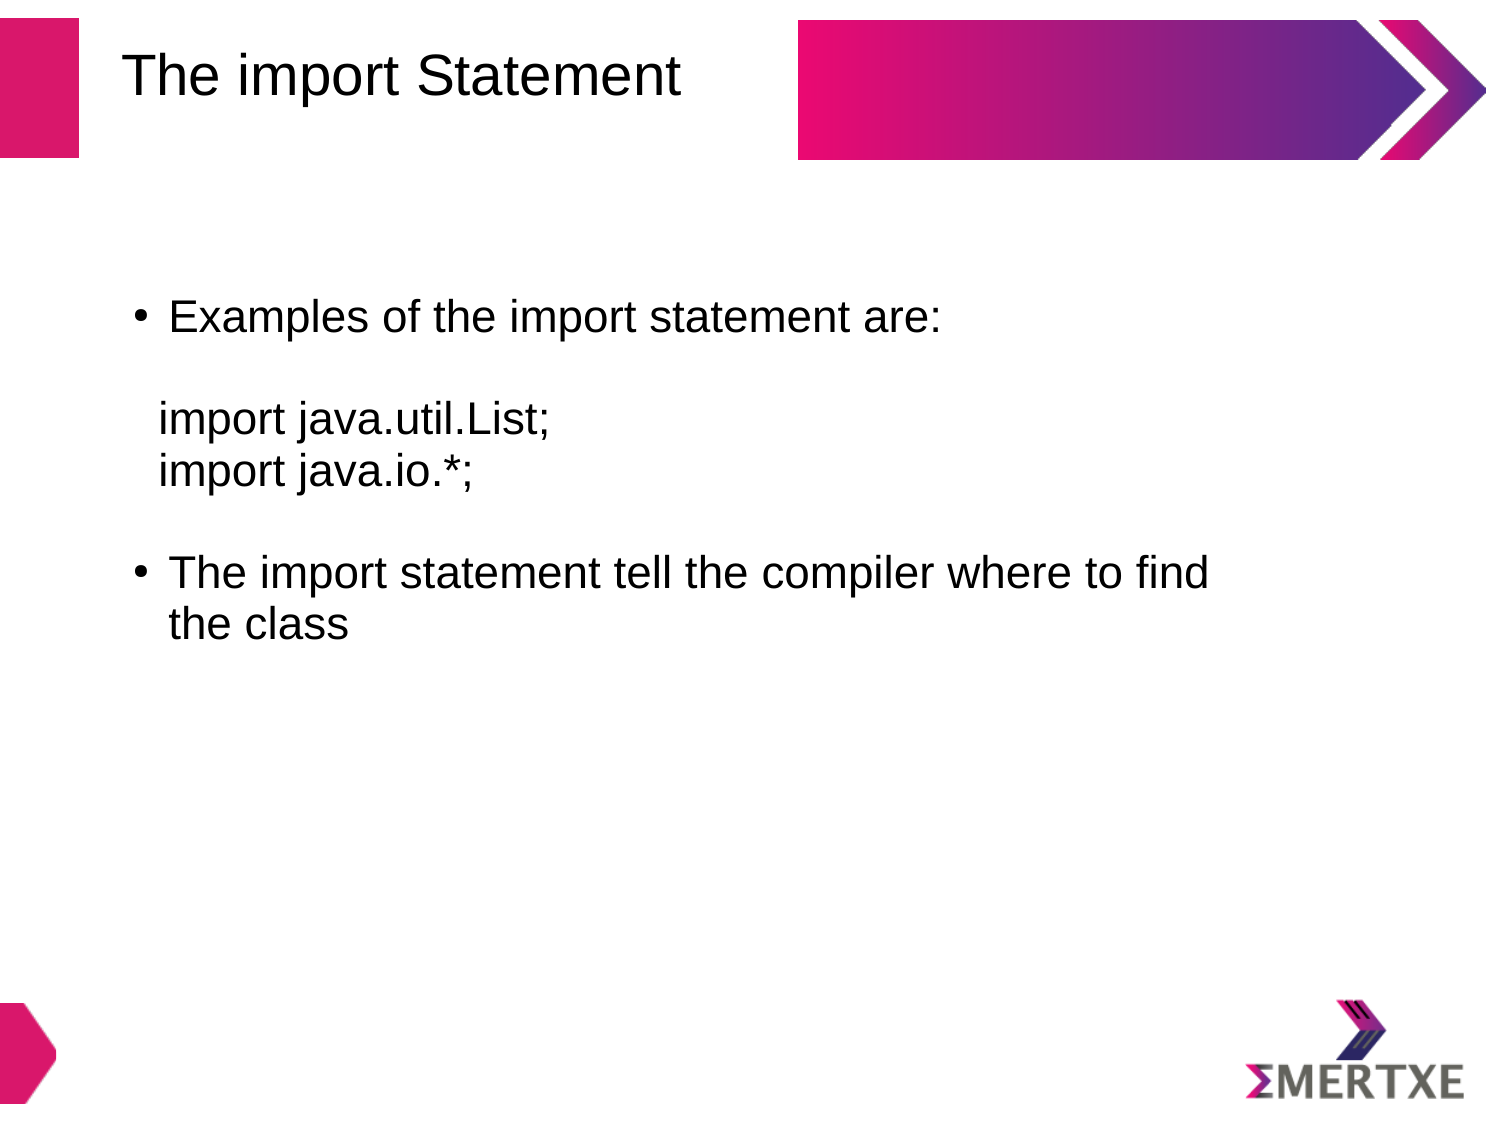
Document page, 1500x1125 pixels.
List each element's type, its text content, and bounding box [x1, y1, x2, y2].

picture [798, 20, 1486, 160]
text_box The import Statement [106, 35, 756, 116]
picture [1245, 996, 1465, 1099]
text_box Examples of the import statement are: import java.util.List; import java.io.*; The import statement tell the compiler where to find the class [118, 283, 1229, 700]
